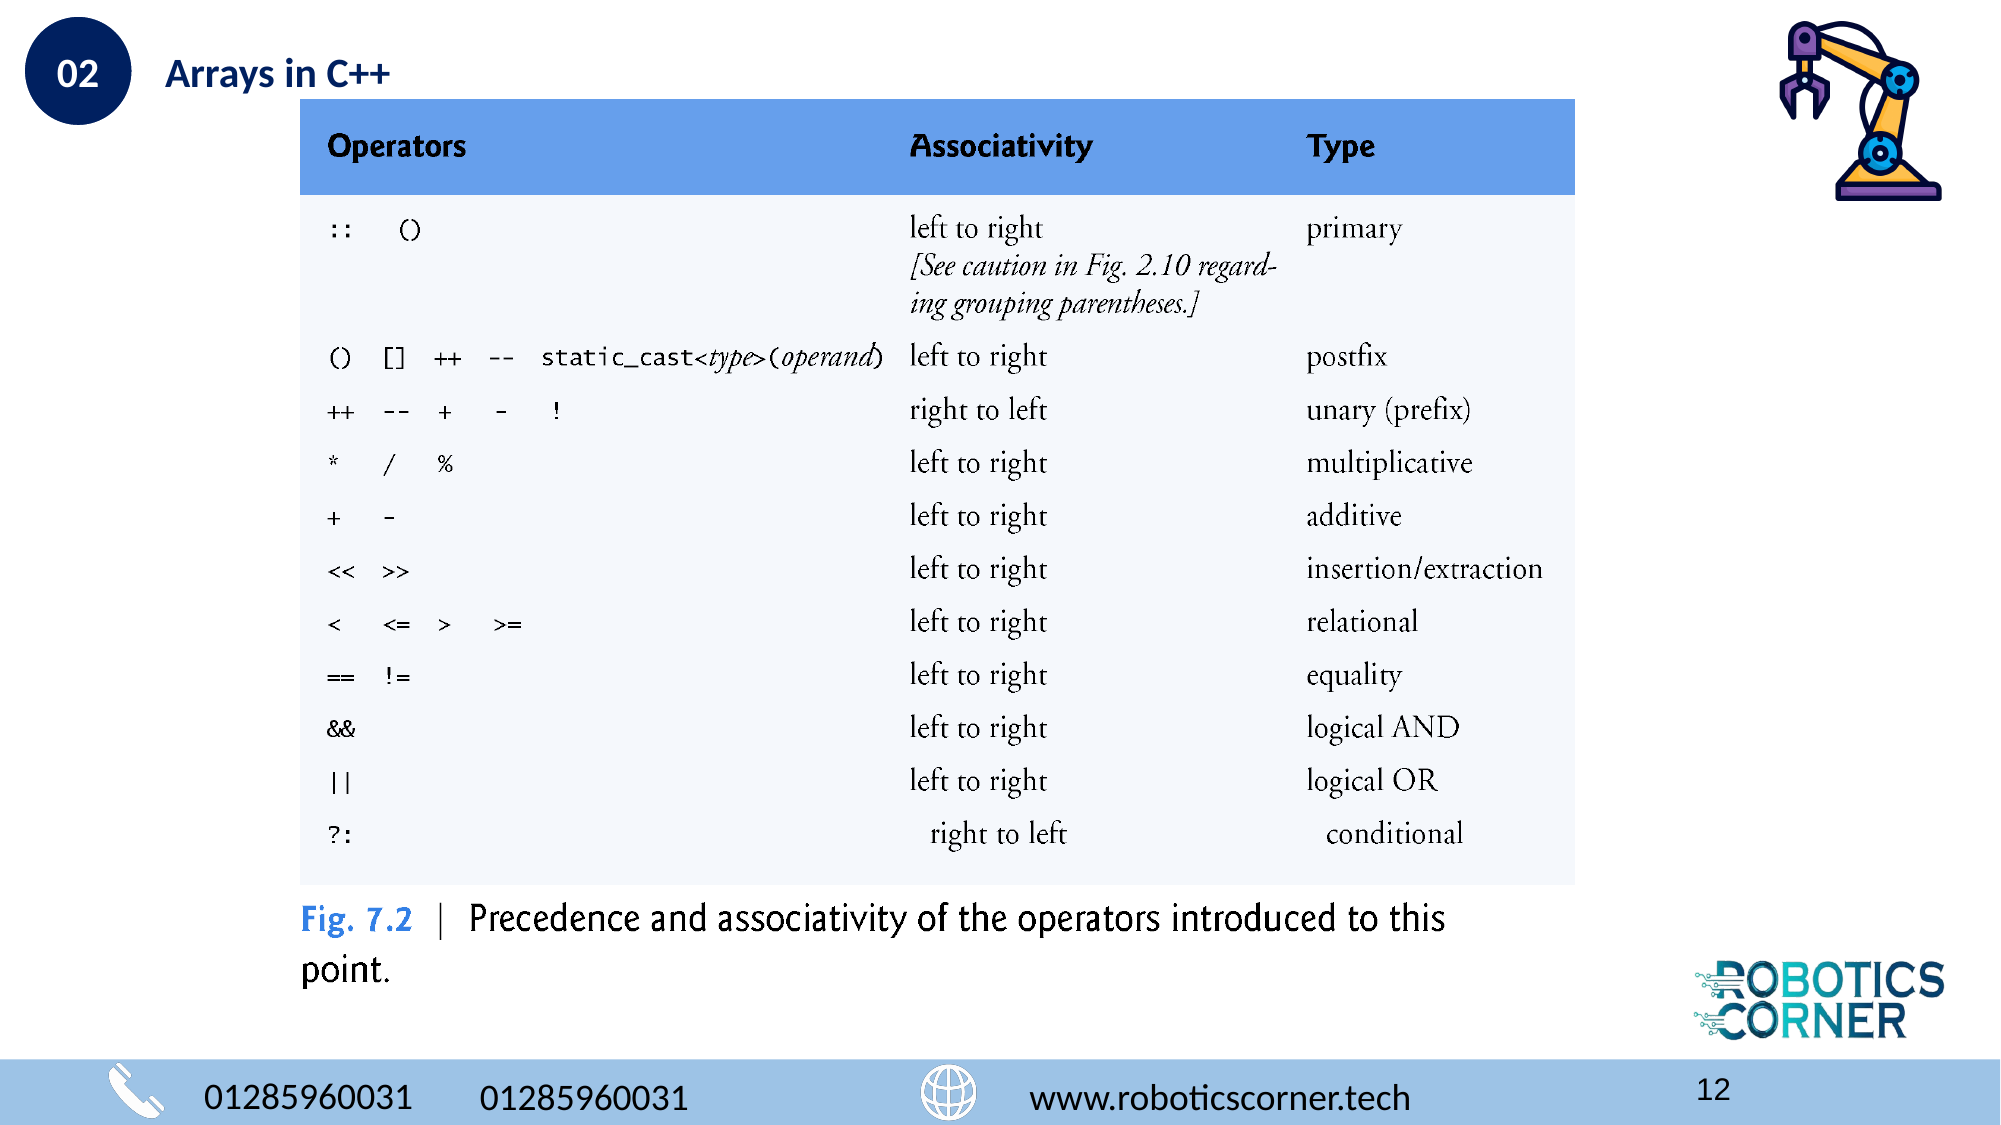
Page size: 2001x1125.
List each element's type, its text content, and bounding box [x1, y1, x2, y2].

picture [103, 1057, 170, 1124]
text_box 02 [22, 14, 134, 128]
text_box Arrays in C++ [150, 38, 622, 103]
picture [915, 1059, 981, 1125]
picture [1680, 859, 1953, 1125]
picture [300, 99, 1575, 989]
text_box <number> [1681, 1065, 1861, 1115]
picture [1771, 21, 1950, 201]
